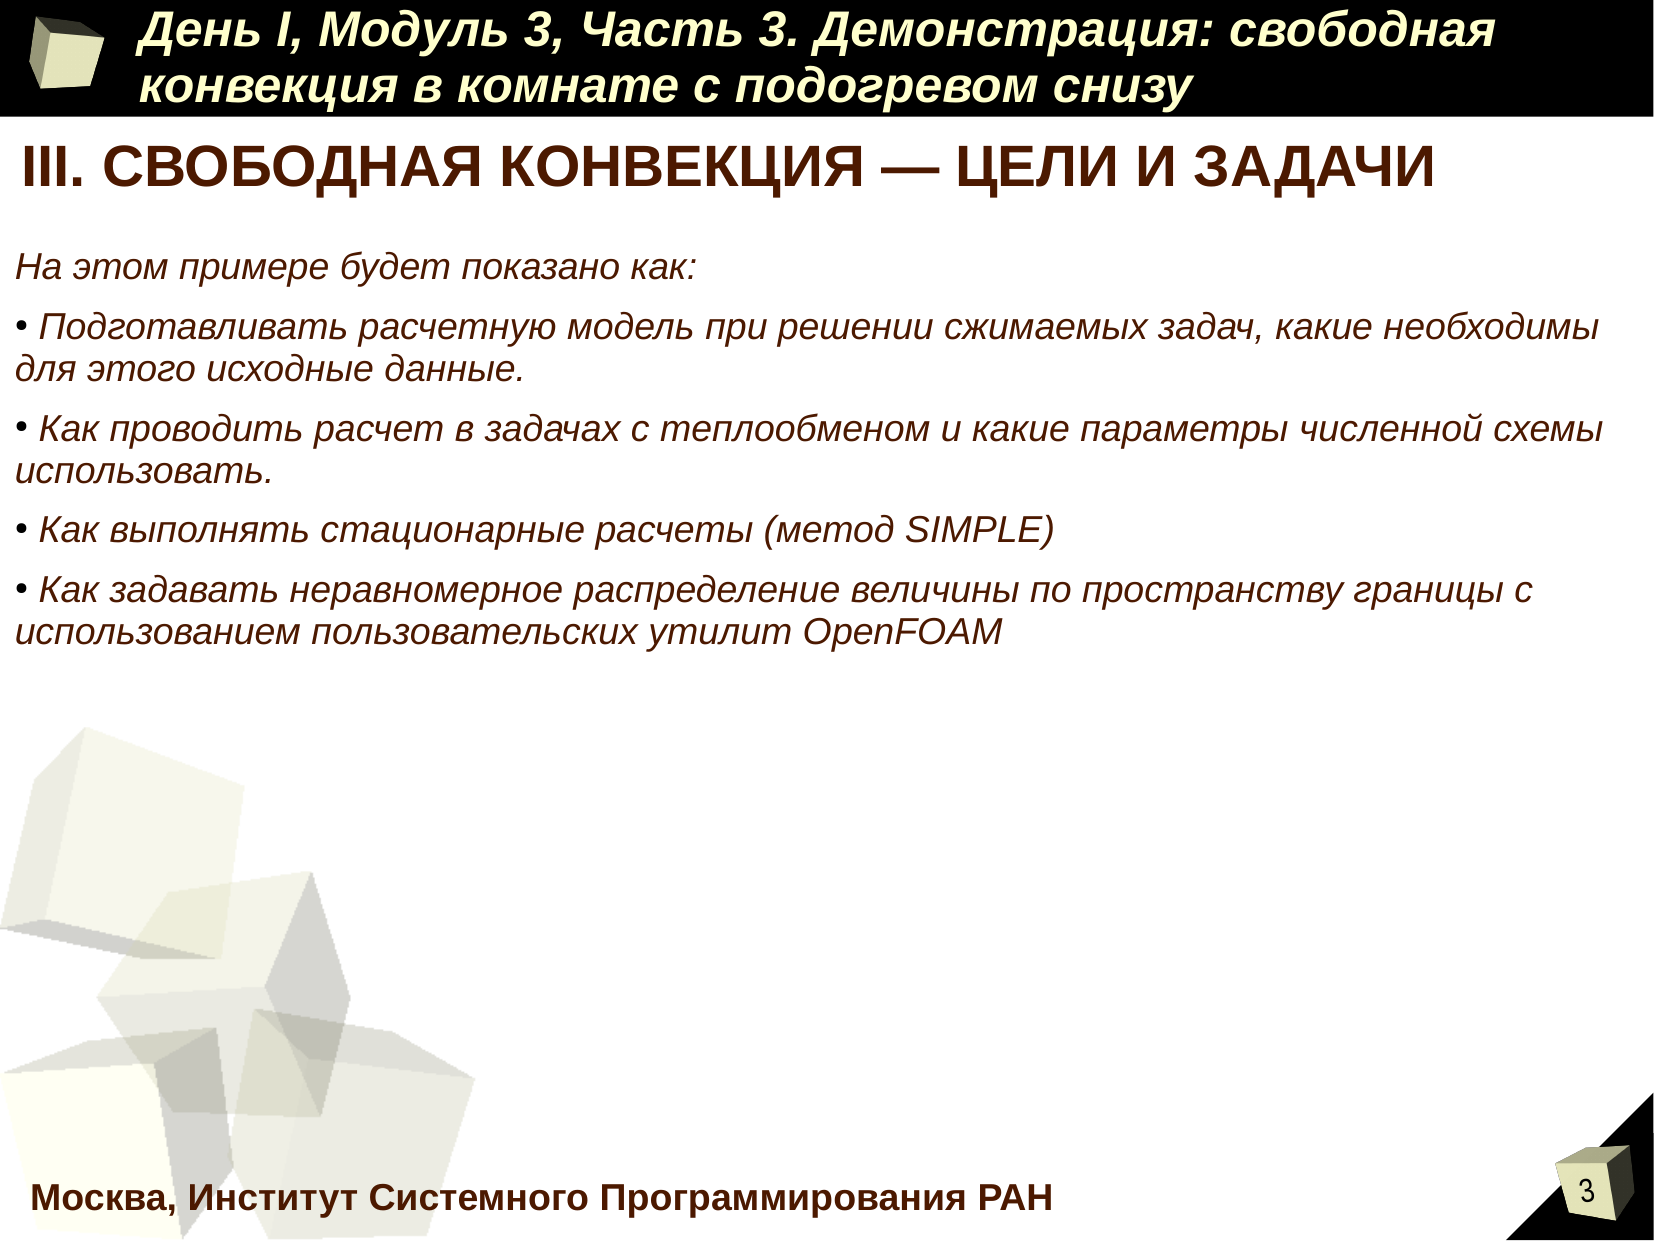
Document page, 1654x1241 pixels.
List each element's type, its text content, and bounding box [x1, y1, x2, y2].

text_box На этом примере будет показано как: Подготавливать расчетную модель при решении сжимаемых задач, какие необходимы для этого исходные данные. Как проводить расчет в задачах с теплообменом и какие параметры численной схемы использовать. Как выполнять стационарные расчеты (метод SIMPLE) Как задавать неравномерное распределение величины по пространству границы с использованием пользовательских утилит OpenFOAM [0, 238, 1654, 886]
text_box III. СВОБОДНАЯ КОНВЕКЦИЯ — ЦЕЛИ И ЗАДАЧИ [6, 126, 1654, 207]
picture [0, 886, 477, 1241]
picture [464, 1193, 472, 1198]
